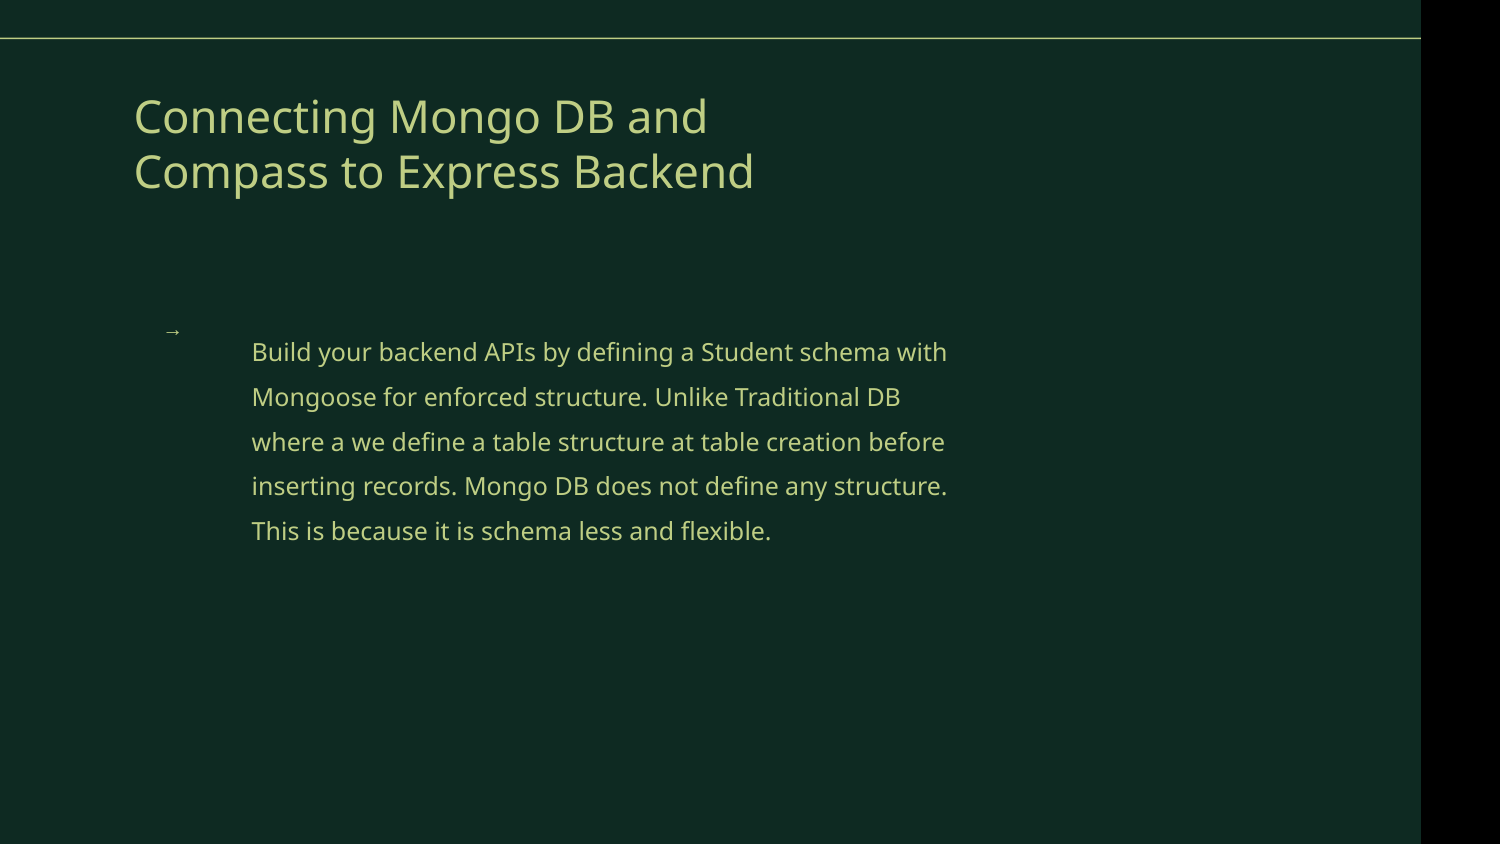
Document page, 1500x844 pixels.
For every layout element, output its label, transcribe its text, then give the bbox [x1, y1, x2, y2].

title Connecting Mongo DB and Compass to Express Backend [118, 73, 900, 214]
text_box → [118, 315, 227, 341]
subtitle Build your backend APIs by defining a Student schema with Mongoose for enforced structure. Unlike Traditional DB where a we define a table structure at table creation before inserting records. Mongo DB does not define any structure. This is because it is schema less and flexible. [251, 306, 957, 583]
